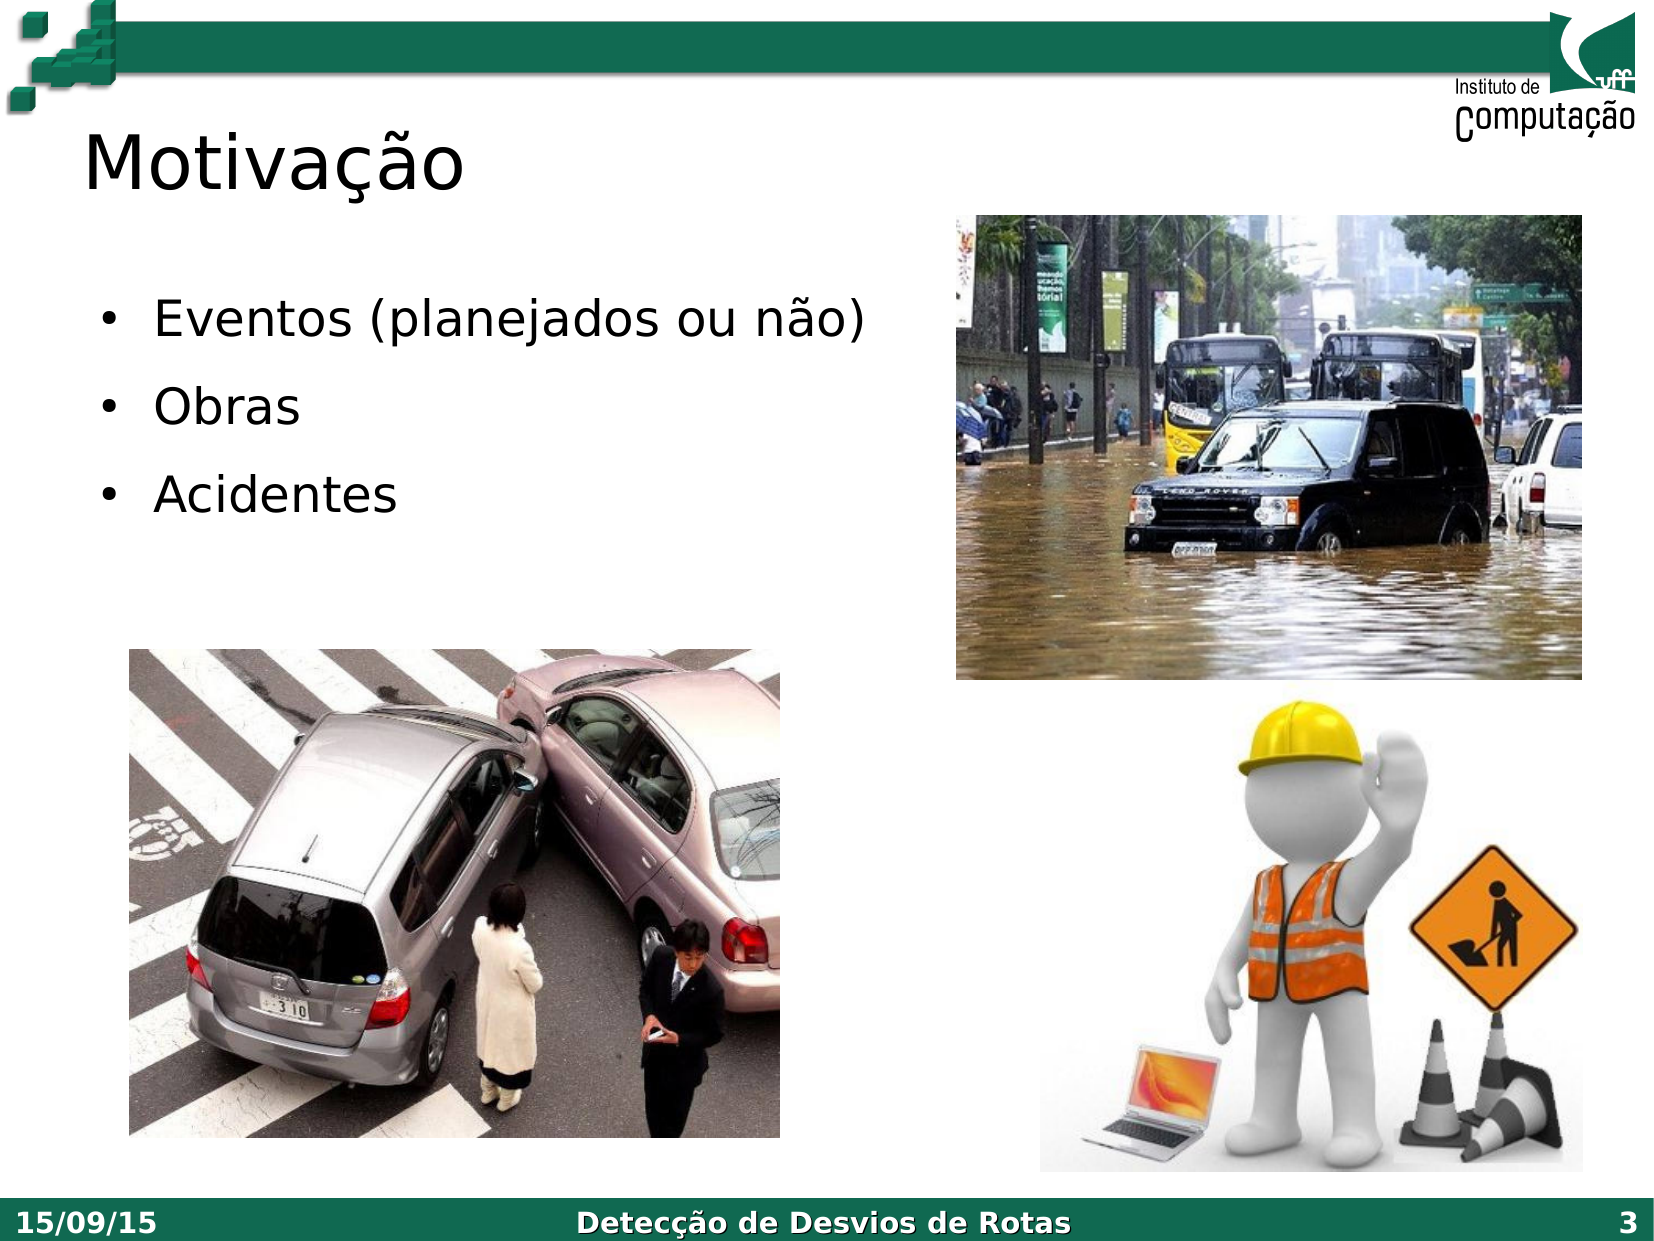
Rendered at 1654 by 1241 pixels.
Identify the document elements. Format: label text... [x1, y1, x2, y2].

picture [0, 1198, 1654, 1241]
list Eventos (planejados ou não) Obras Acidentes [82, 290, 1040, 1010]
picture [129, 649, 780, 1138]
title Motivação [82, 70, 1571, 257]
picture [0, 0, 1654, 166]
picture [956, 215, 1583, 1172]
